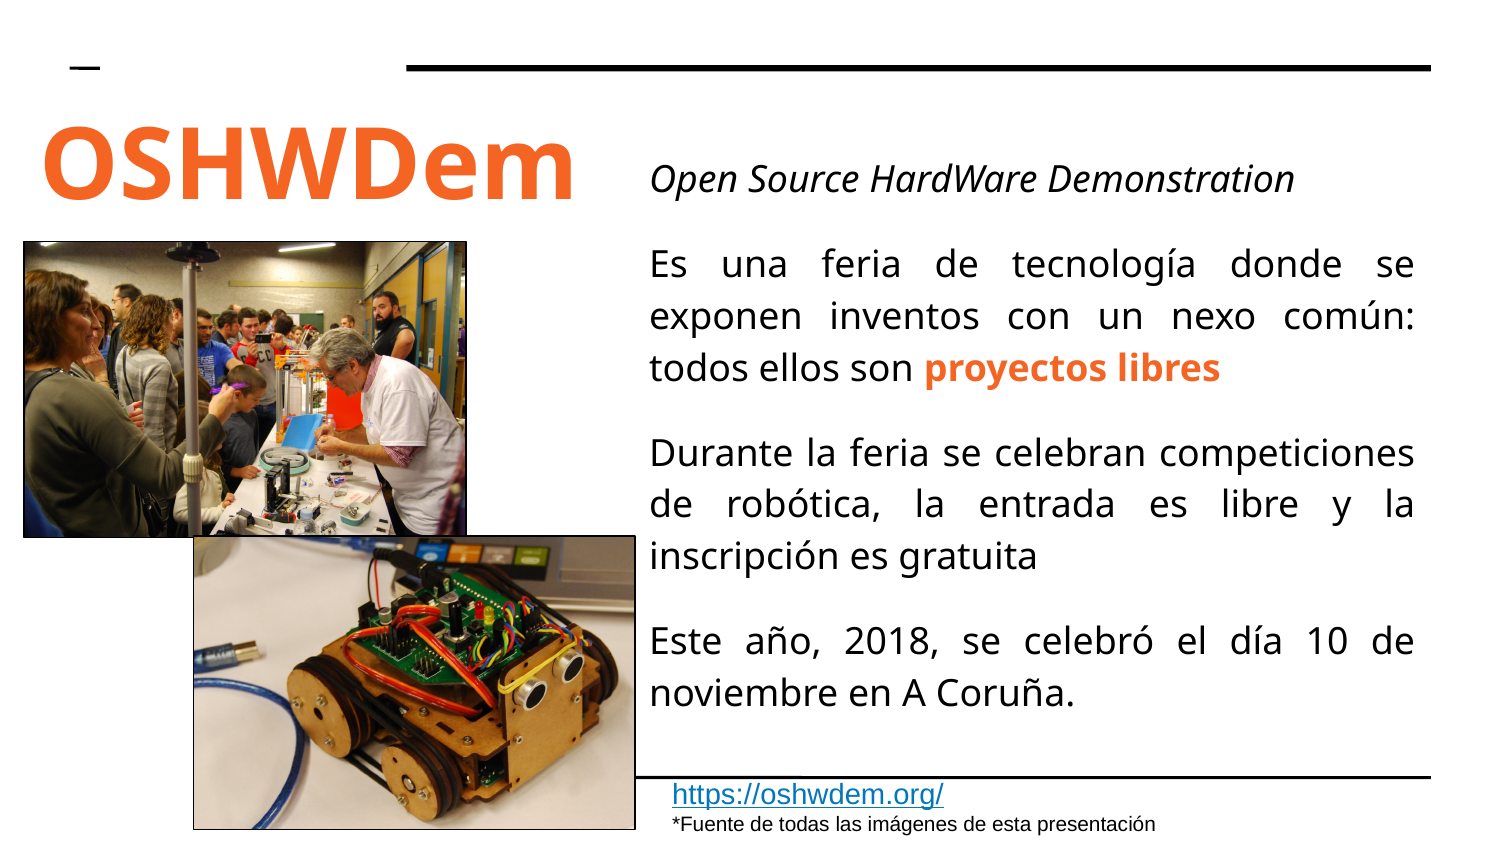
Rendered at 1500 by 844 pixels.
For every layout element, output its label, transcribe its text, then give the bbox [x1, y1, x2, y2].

picture [24, 242, 466, 537]
list Open Source HardWare Demonstration Es una feria de tecnología donde se exponen inventos con un nexo común: todos ellos son proyectos libres Durante la feria se celebran competiciones de robótica, la entrada es libre y la inscripción es gratuita Este año, 2018, se celebró el día 10 de noviembre en A Coruña. [634, 133, 1431, 711]
text_box https://oshwdem.org/ *Fuente de todas las imágenes de esta presentación [656, 760, 1467, 844]
title OSHWDem [24, 84, 1084, 189]
picture [194, 536, 635, 829]
